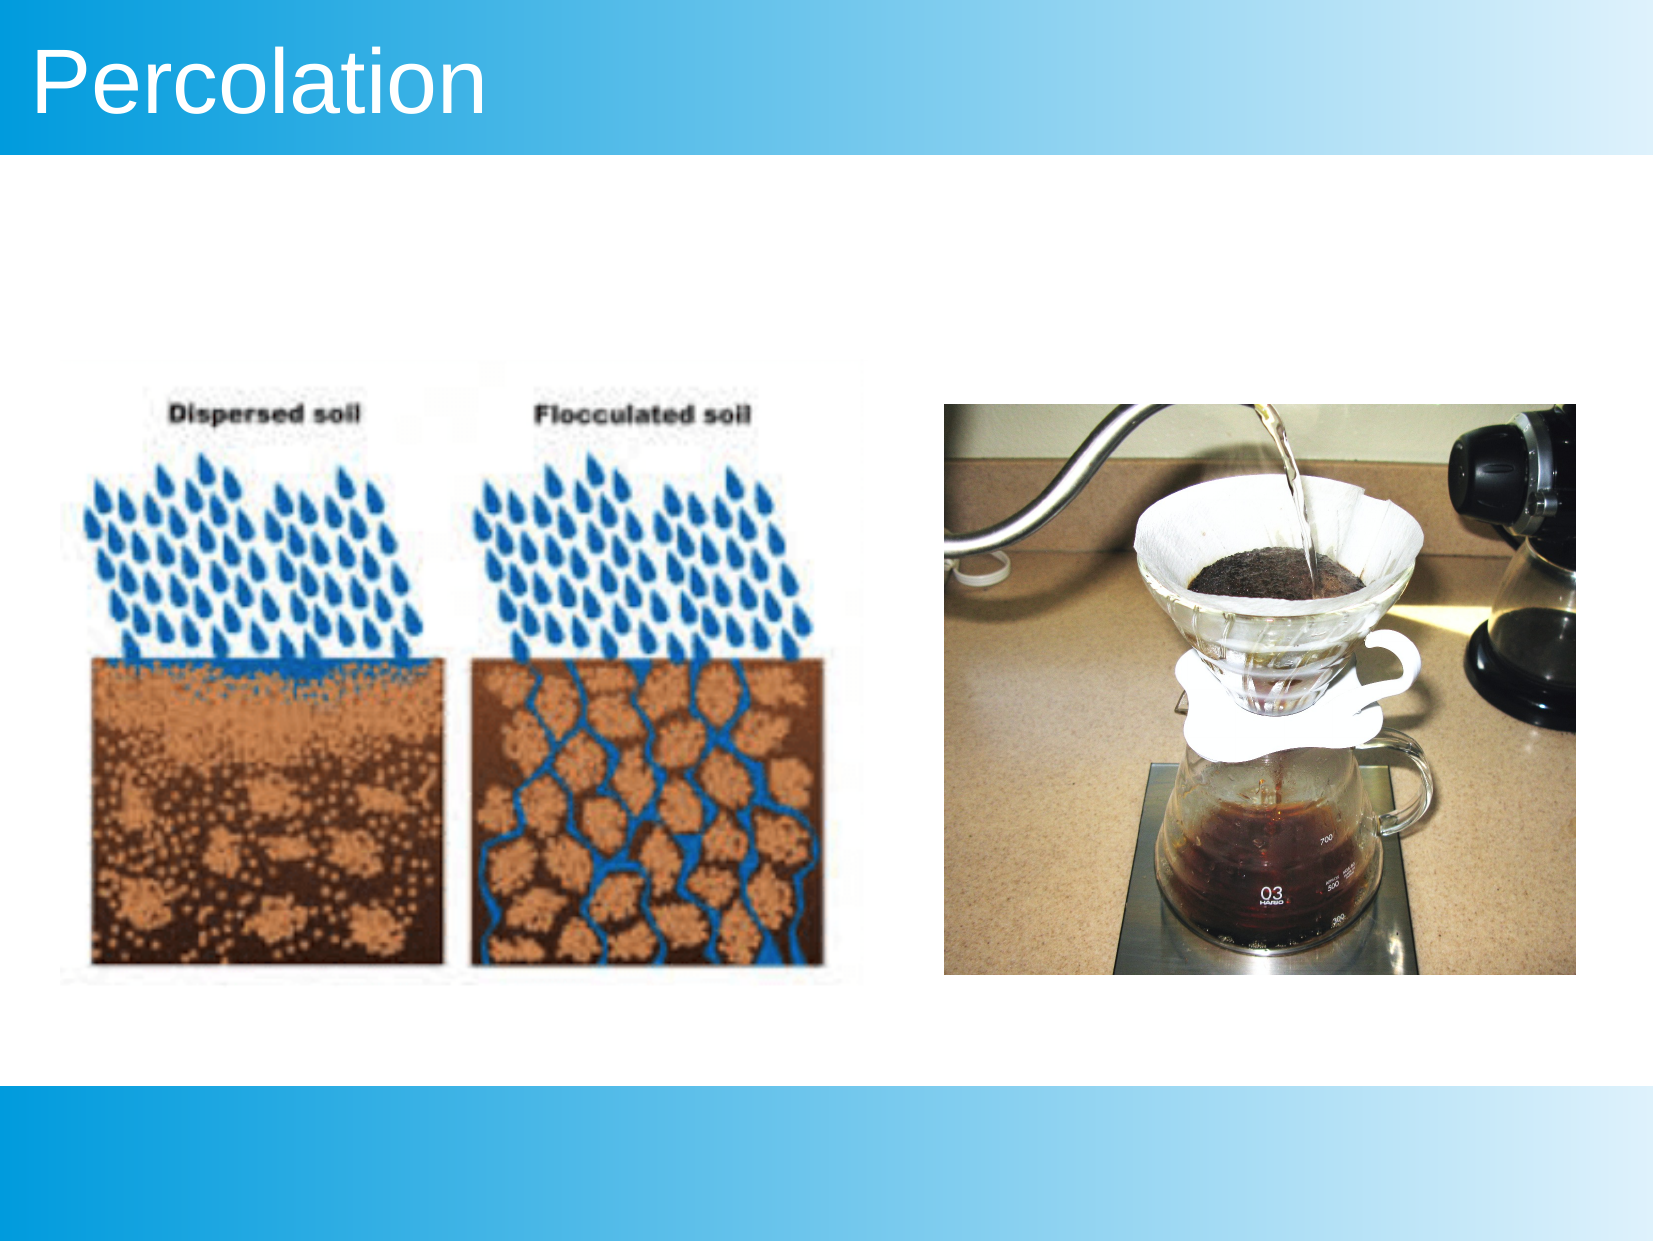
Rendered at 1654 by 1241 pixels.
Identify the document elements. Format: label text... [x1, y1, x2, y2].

title Percolation [30, 30, 1519, 135]
picture [944, 404, 1576, 976]
picture [60, 359, 868, 991]
